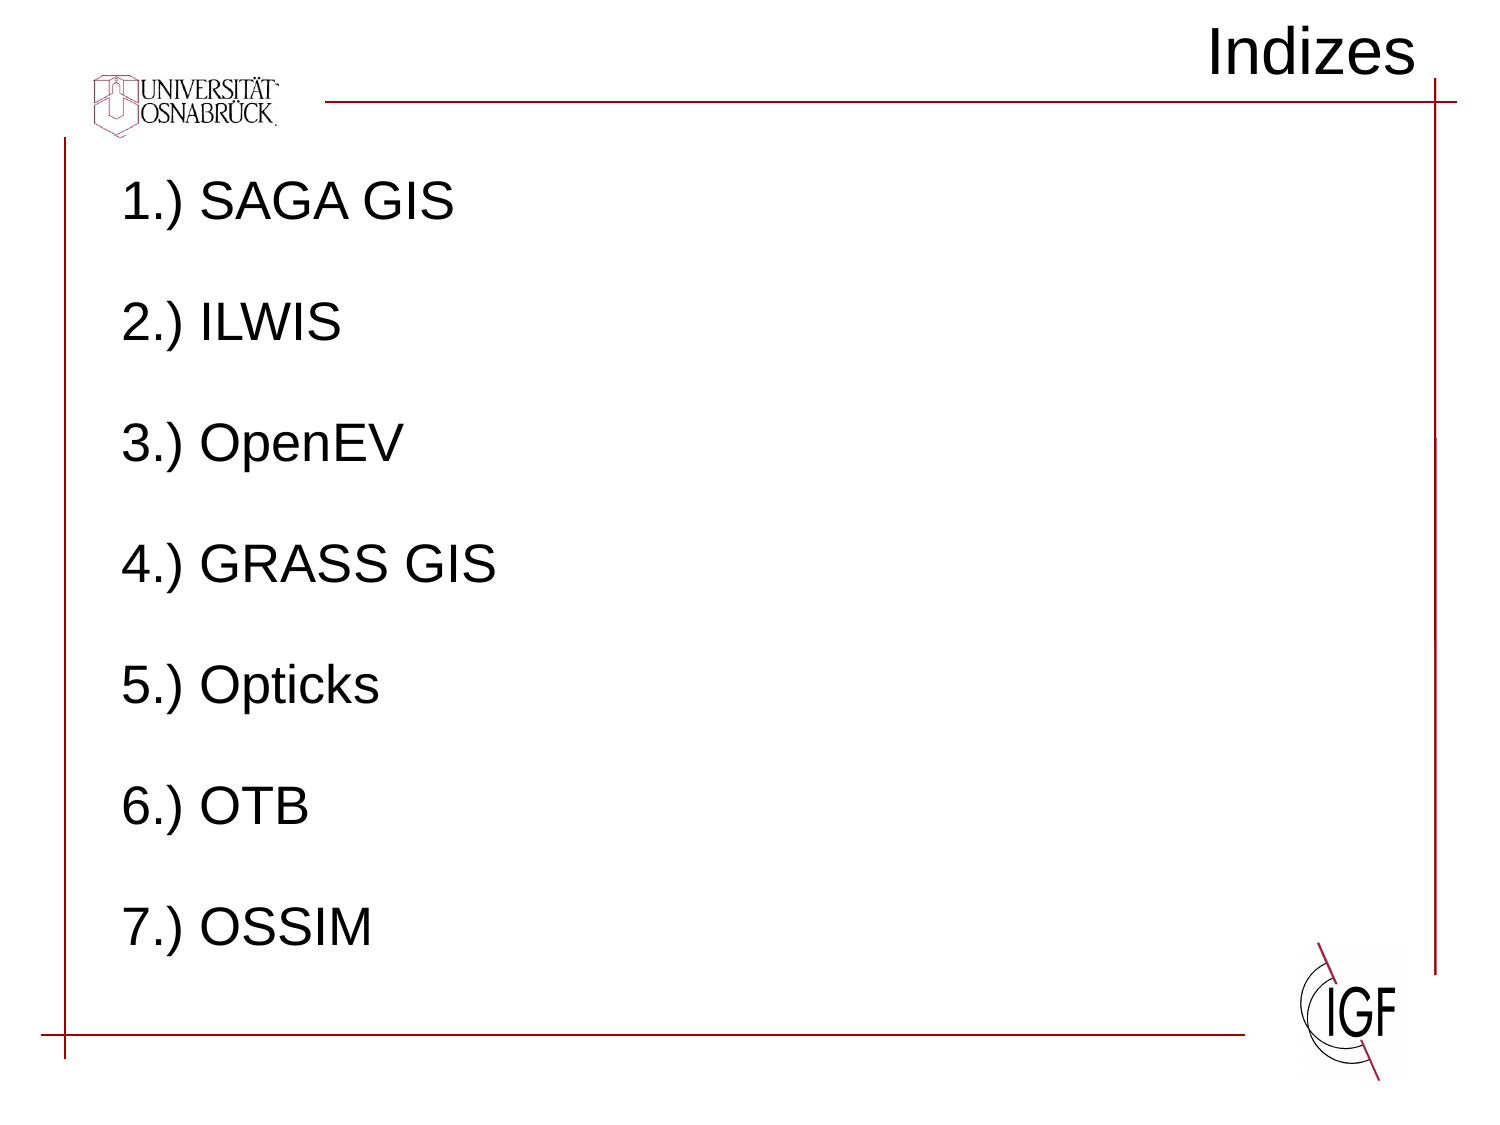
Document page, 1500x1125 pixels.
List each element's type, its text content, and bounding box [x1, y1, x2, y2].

subtitle 1.) SAGA GIS 2.) ILWIS 3.) OpenEV 4.) GRASS GIS 5.) Opticks 6.) OTB 7.) OSSIM [96, 170, 1447, 1125]
title Indizes [290, 13, 1418, 89]
picture [93, 75, 279, 138]
